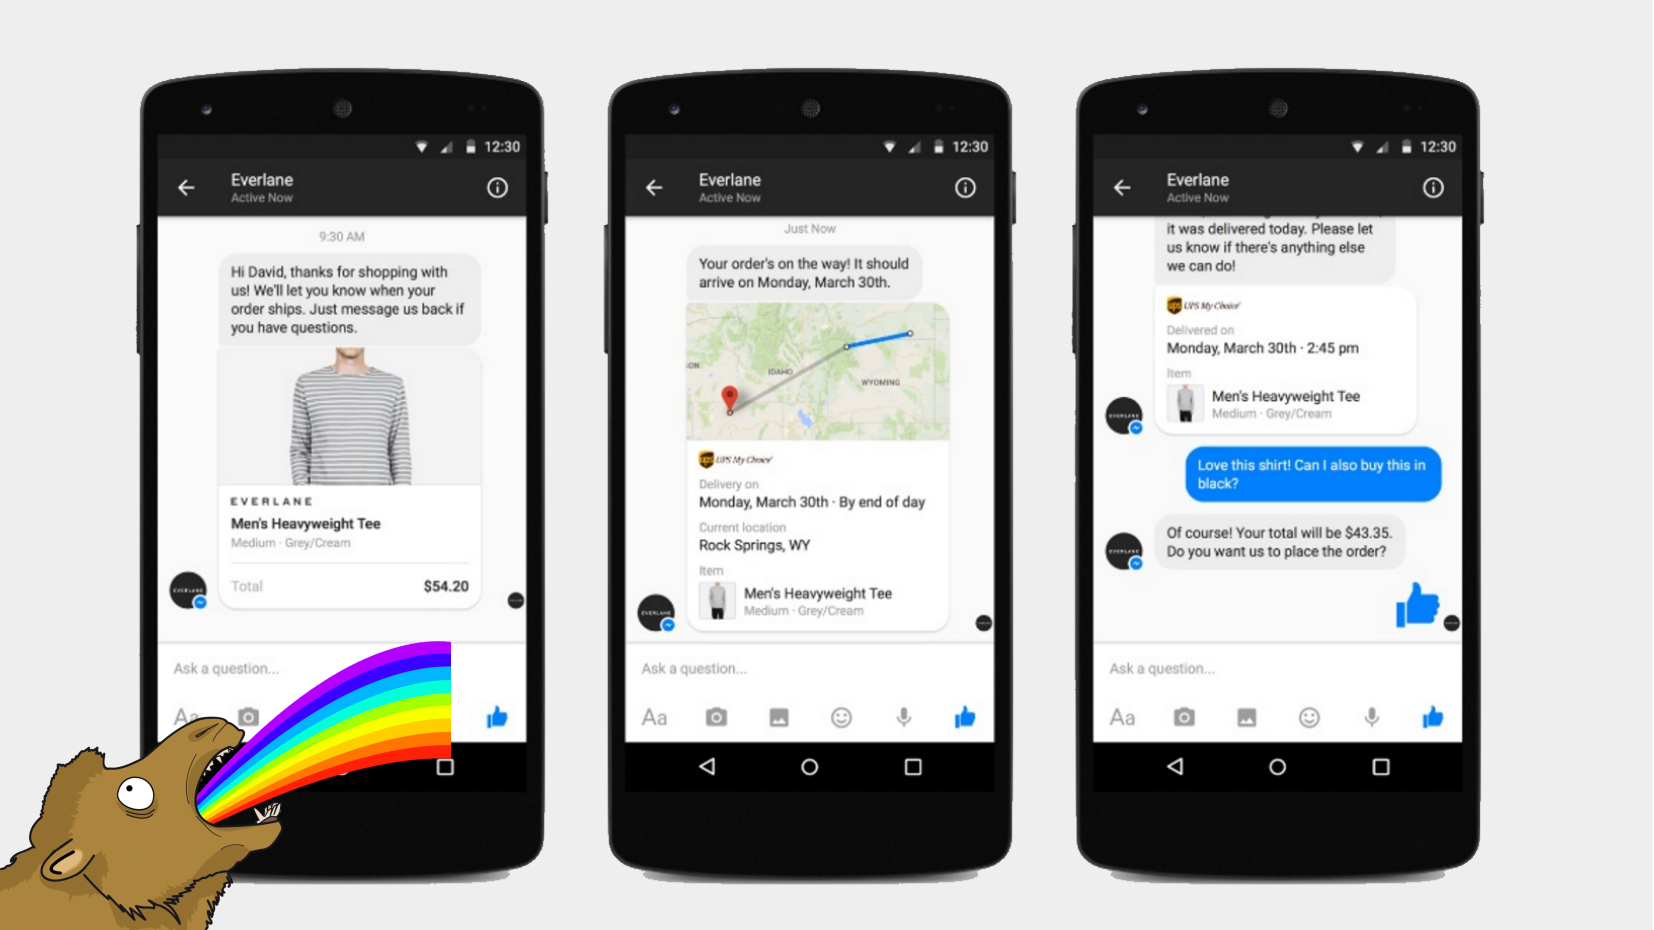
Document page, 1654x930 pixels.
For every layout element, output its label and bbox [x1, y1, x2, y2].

picture [0, 29, 1523, 930]
